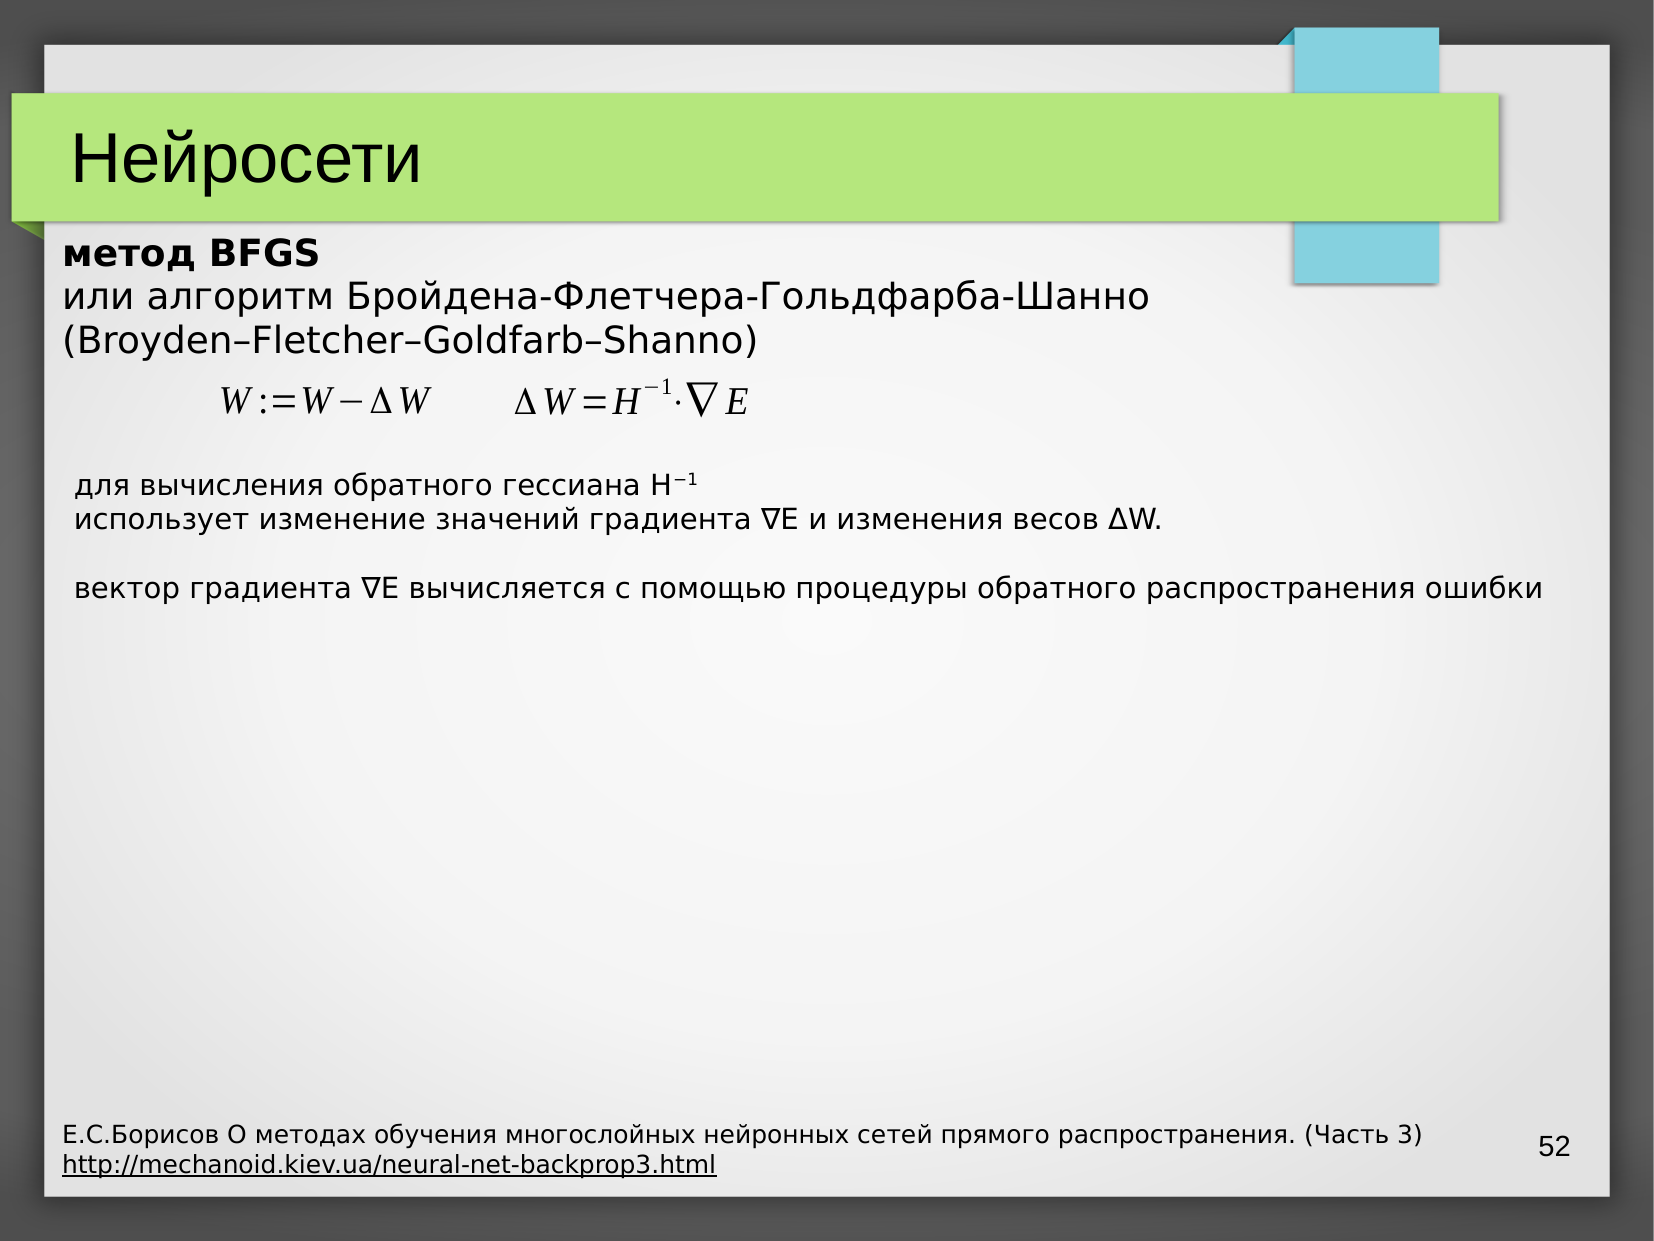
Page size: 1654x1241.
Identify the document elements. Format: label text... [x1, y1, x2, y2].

chart [212, 385, 439, 427]
title Нейросети [70, 118, 1205, 199]
text_box метод BFGS или алгоритм Бройдена-Флетчера-Гольдфарба-Шанно (Broyden–Fletcher–Goldfarb–Shanno) [47, 224, 1205, 378]
chart [507, 377, 758, 427]
picture [0, 0, 1654, 1241]
text_box для вычисления обратного гессиана H−1 использует изменение значений градиента ∇E и изменения весов ΔW. вектор градиента ∇E вычисляется с помощью процедуры обратного распространения ошибки [59, 460, 1607, 647]
text_box Е.С.Борисов О методах обучения многослойных нейронных сетей прямого распространения. (Часть 3) http://mechanoid.kiev.ua/neural-net-backprop3.html [47, 1113, 1477, 1187]
